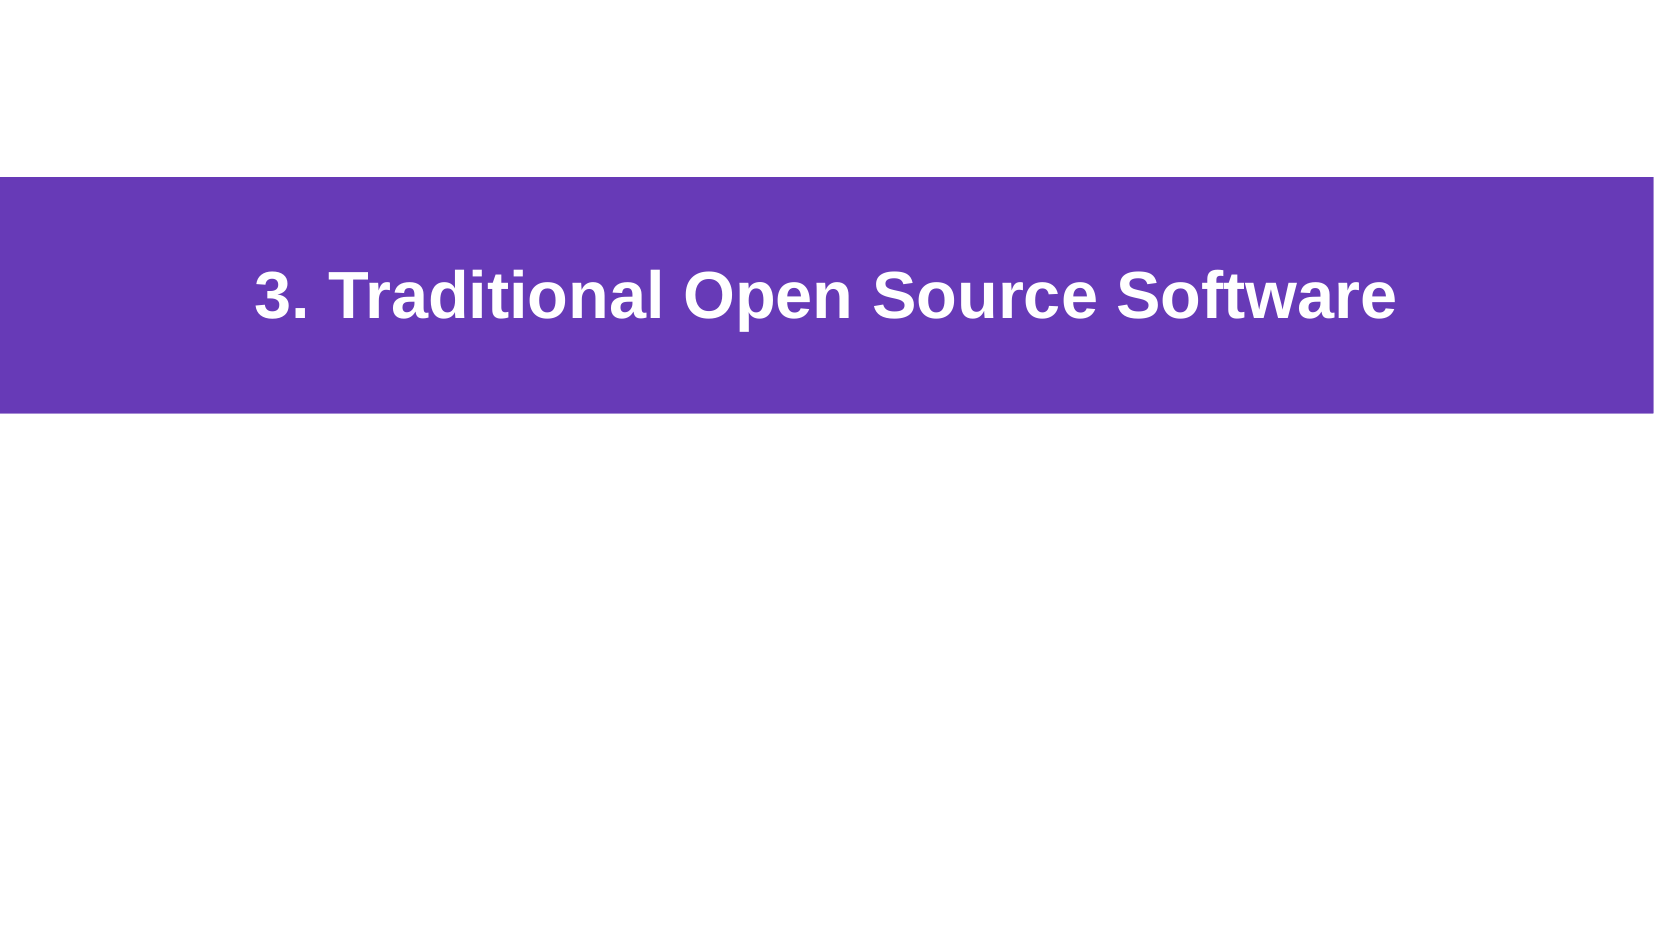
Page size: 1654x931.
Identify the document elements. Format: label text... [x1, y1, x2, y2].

title 3. Traditional Open Source Software [0, 177, 1654, 414]
